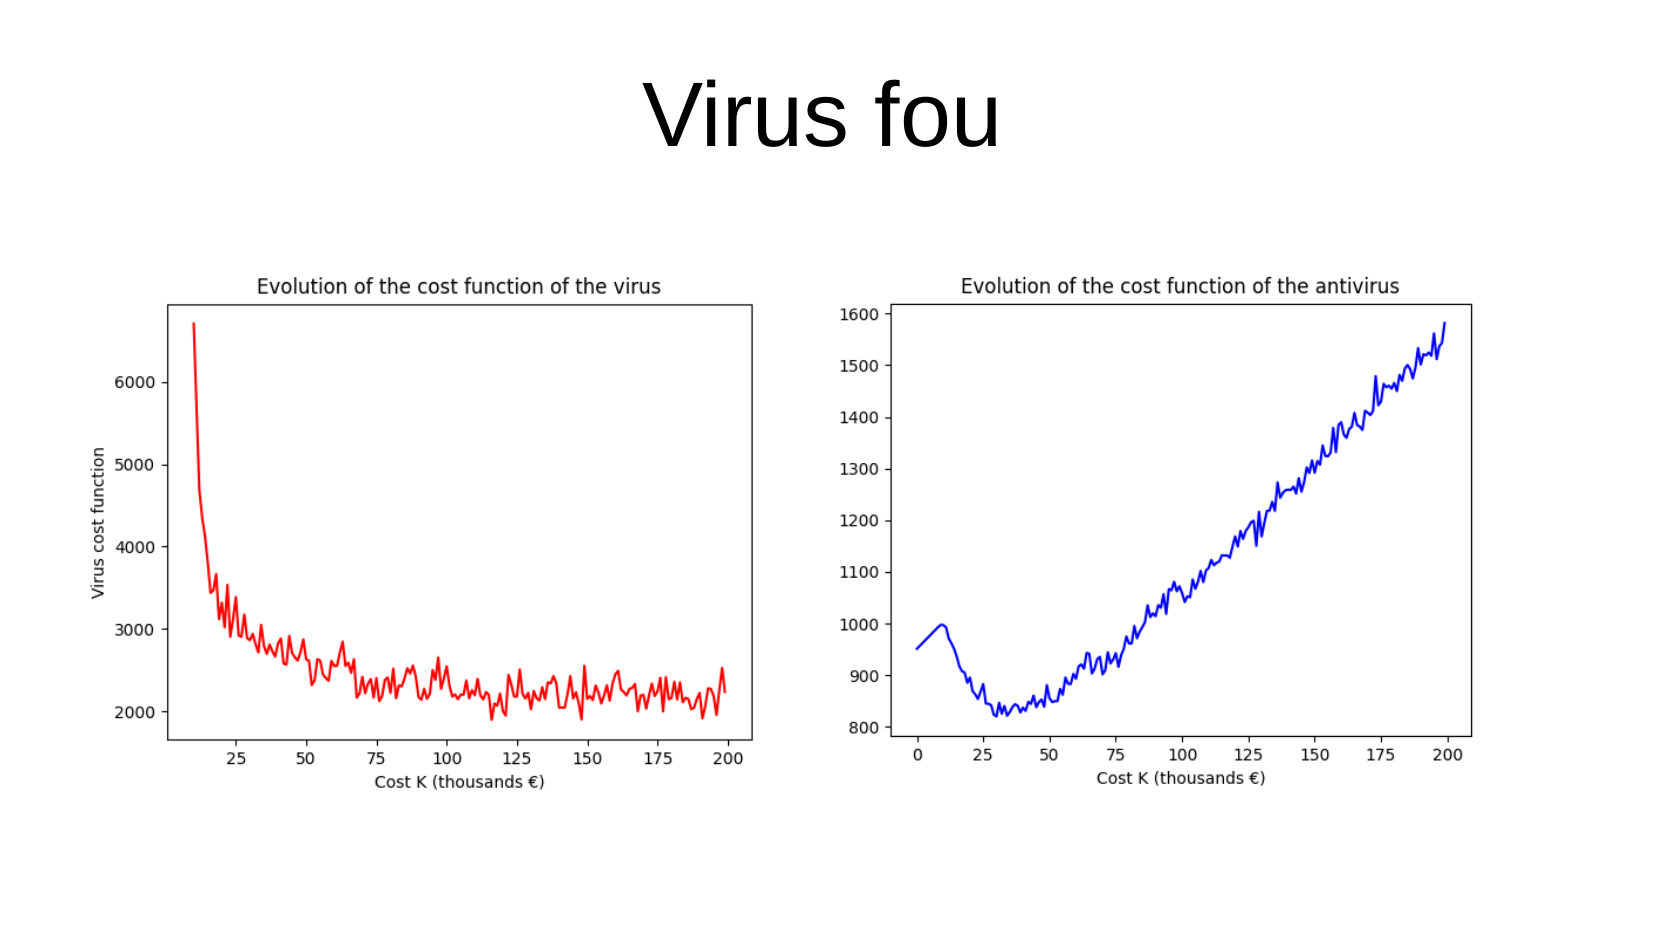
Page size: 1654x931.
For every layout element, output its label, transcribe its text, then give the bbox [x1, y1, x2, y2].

title Virus fou [82, 37, 1571, 193]
picture [73, 236, 1546, 802]
